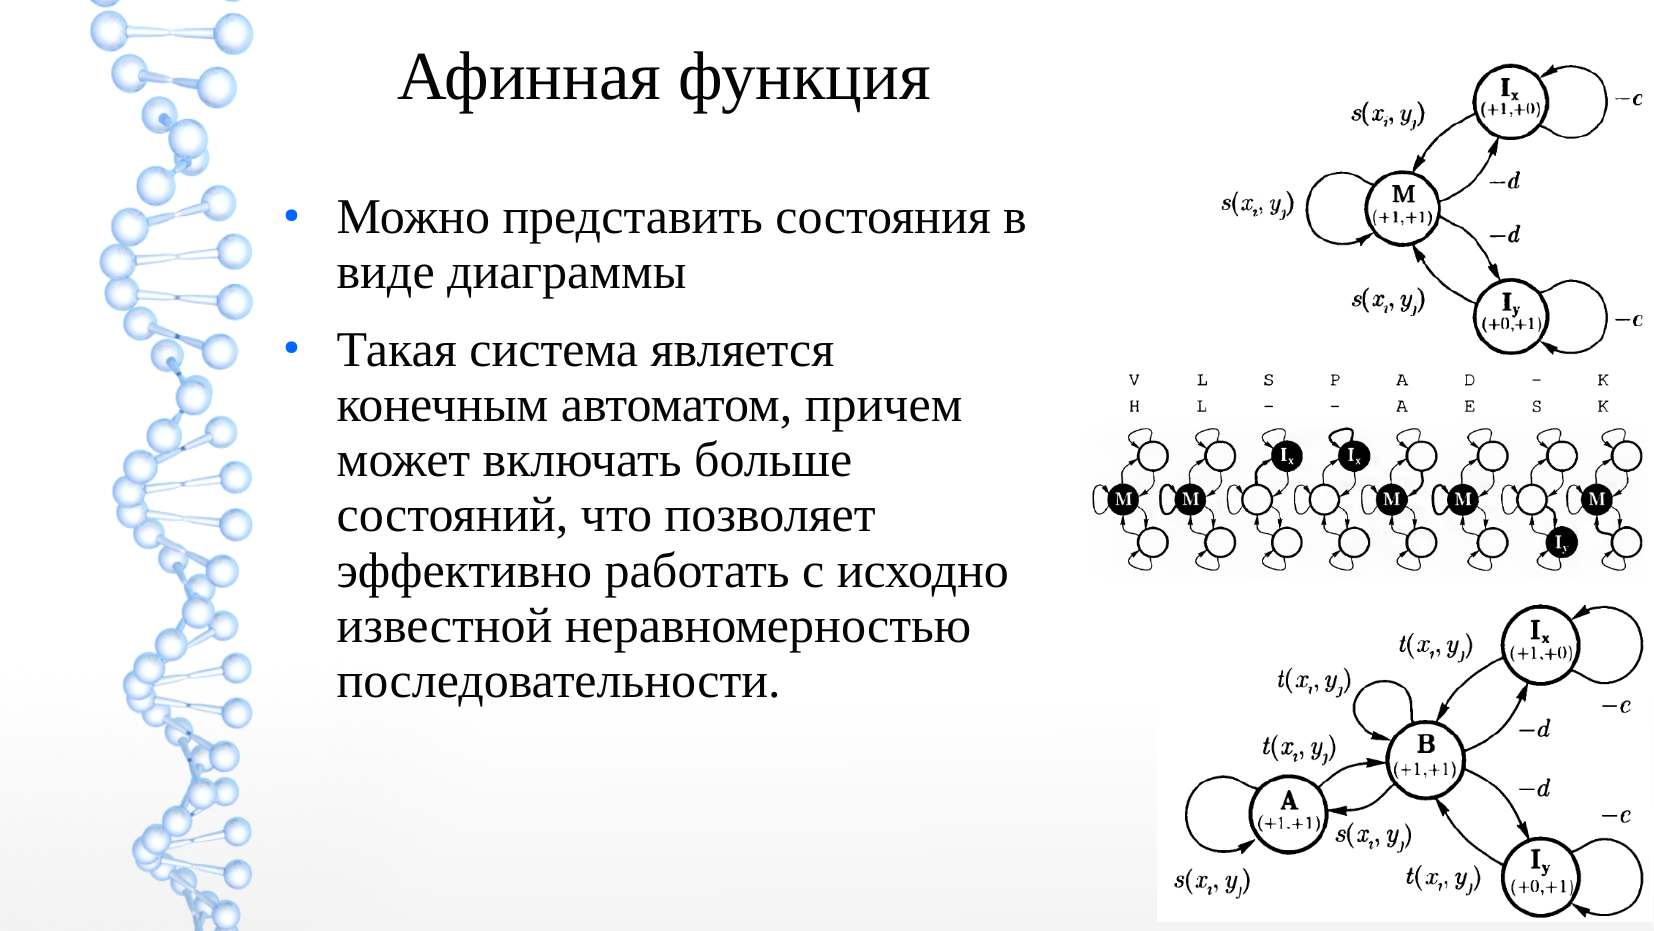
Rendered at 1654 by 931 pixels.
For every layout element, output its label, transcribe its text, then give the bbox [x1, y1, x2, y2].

picture [0, 0, 1654, 931]
list Можно представить состояния в виде диаграммы Такая система является конечным автоматом, причем может включать больше состояний, что позволяет эффективно работать с исходно известной неравномерностью последовательности. [265, 188, 1028, 910]
title Афинная функция [0, 0, 1329, 154]
